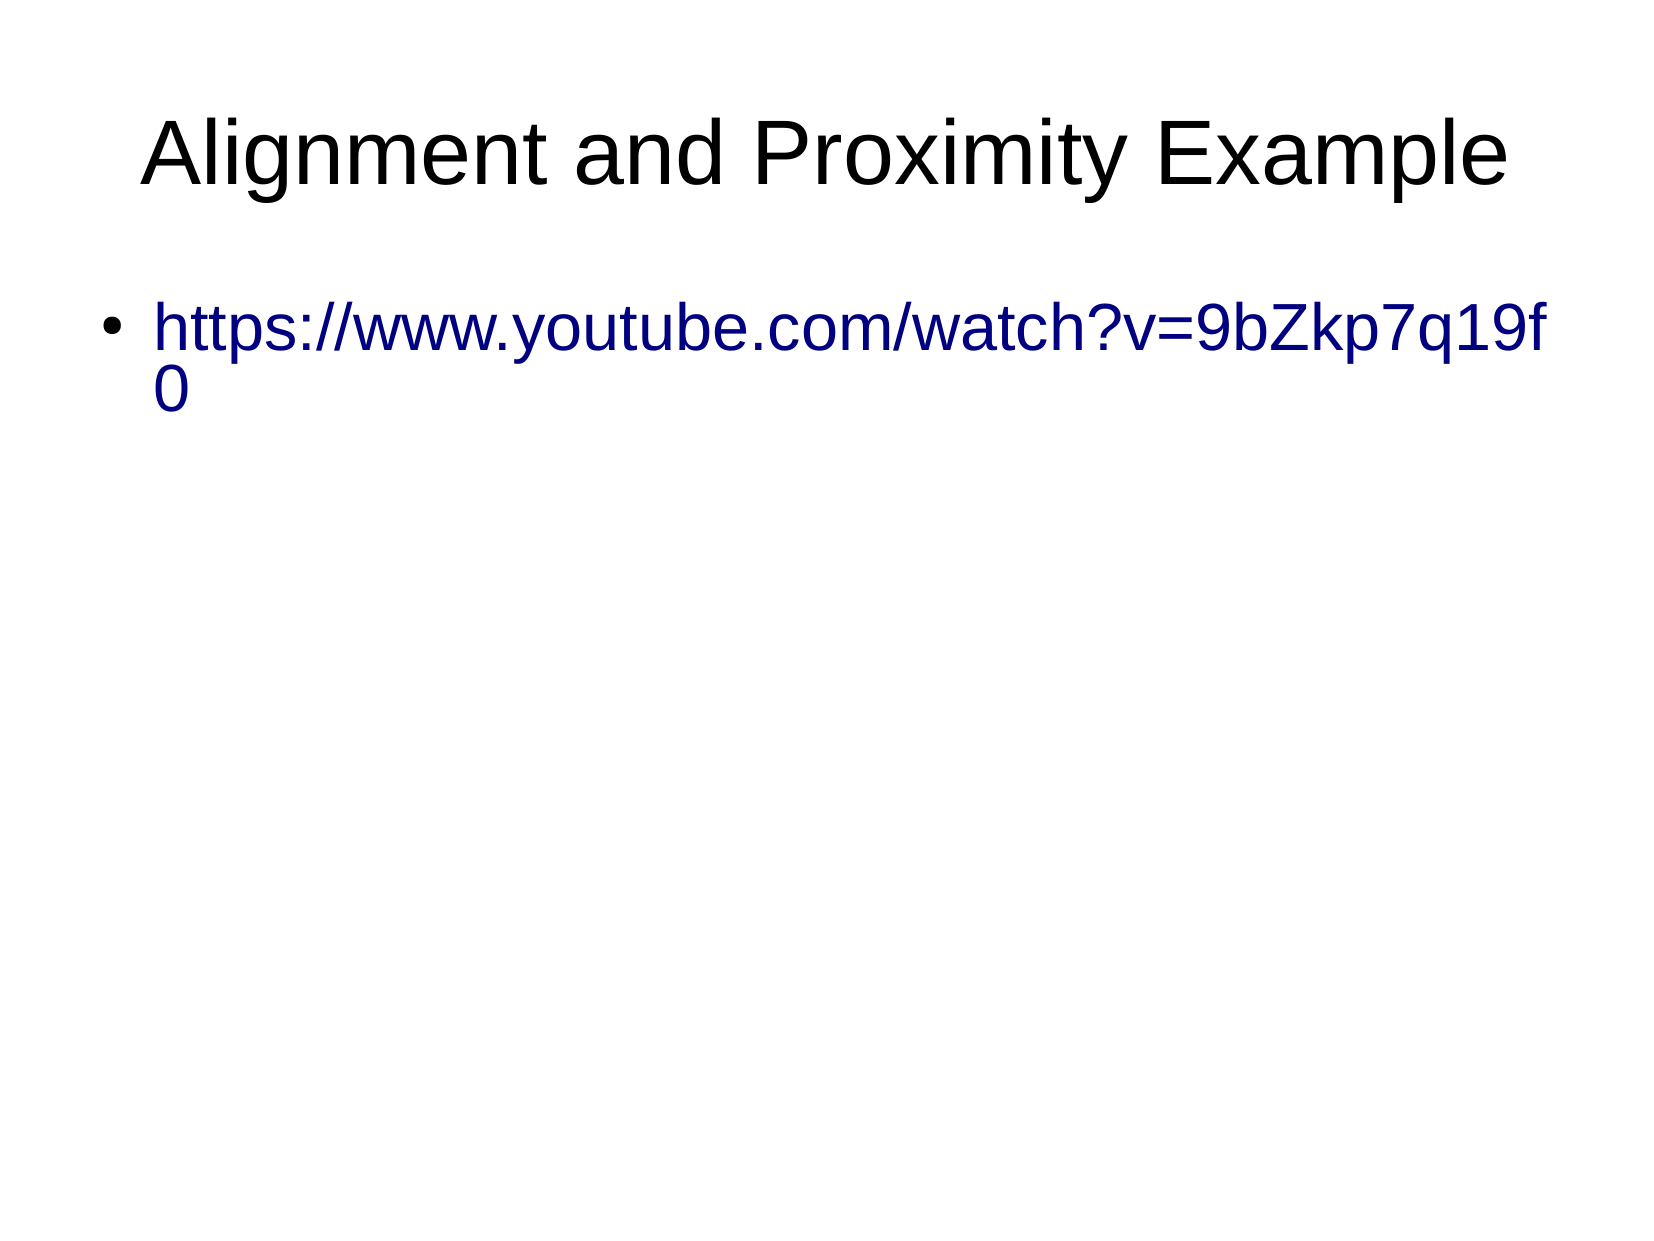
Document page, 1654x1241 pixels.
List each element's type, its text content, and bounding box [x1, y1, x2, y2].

title Alignment and Proximity Example [82, 49, 1571, 257]
list https://www.youtube.com/watch?v=9bZkp7q19f0 [82, 290, 1571, 1010]
